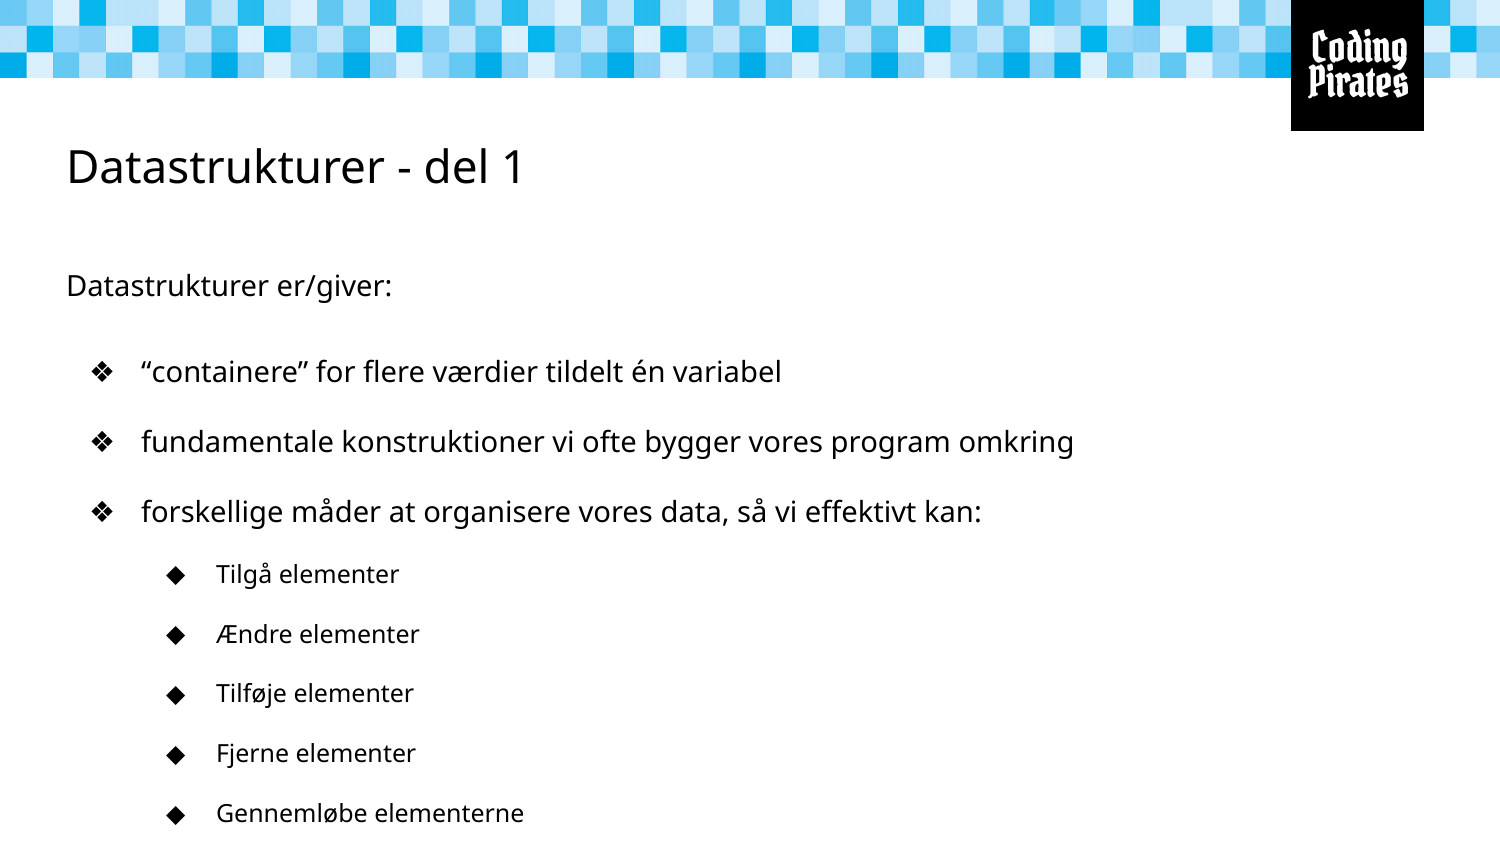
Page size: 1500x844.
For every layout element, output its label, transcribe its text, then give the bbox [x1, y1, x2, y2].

title Datastrukturer - del 1 [51, 123, 1223, 216]
picture [0, 0, 1056, 78]
picture [1291, 0, 1424, 131]
list Datastrukturer er/giver: “containere” for flere værdier tildelt én variabel fundamentale konstruktioner vi ofte bygger vores program omkring forskellige måder at organisere vores data, så vi effektivt kan: Tilgå elementer Ændre elementer Tilføje elementer Fjerne elementer Gennemløbe elementerne [51, 216, 1449, 821]
